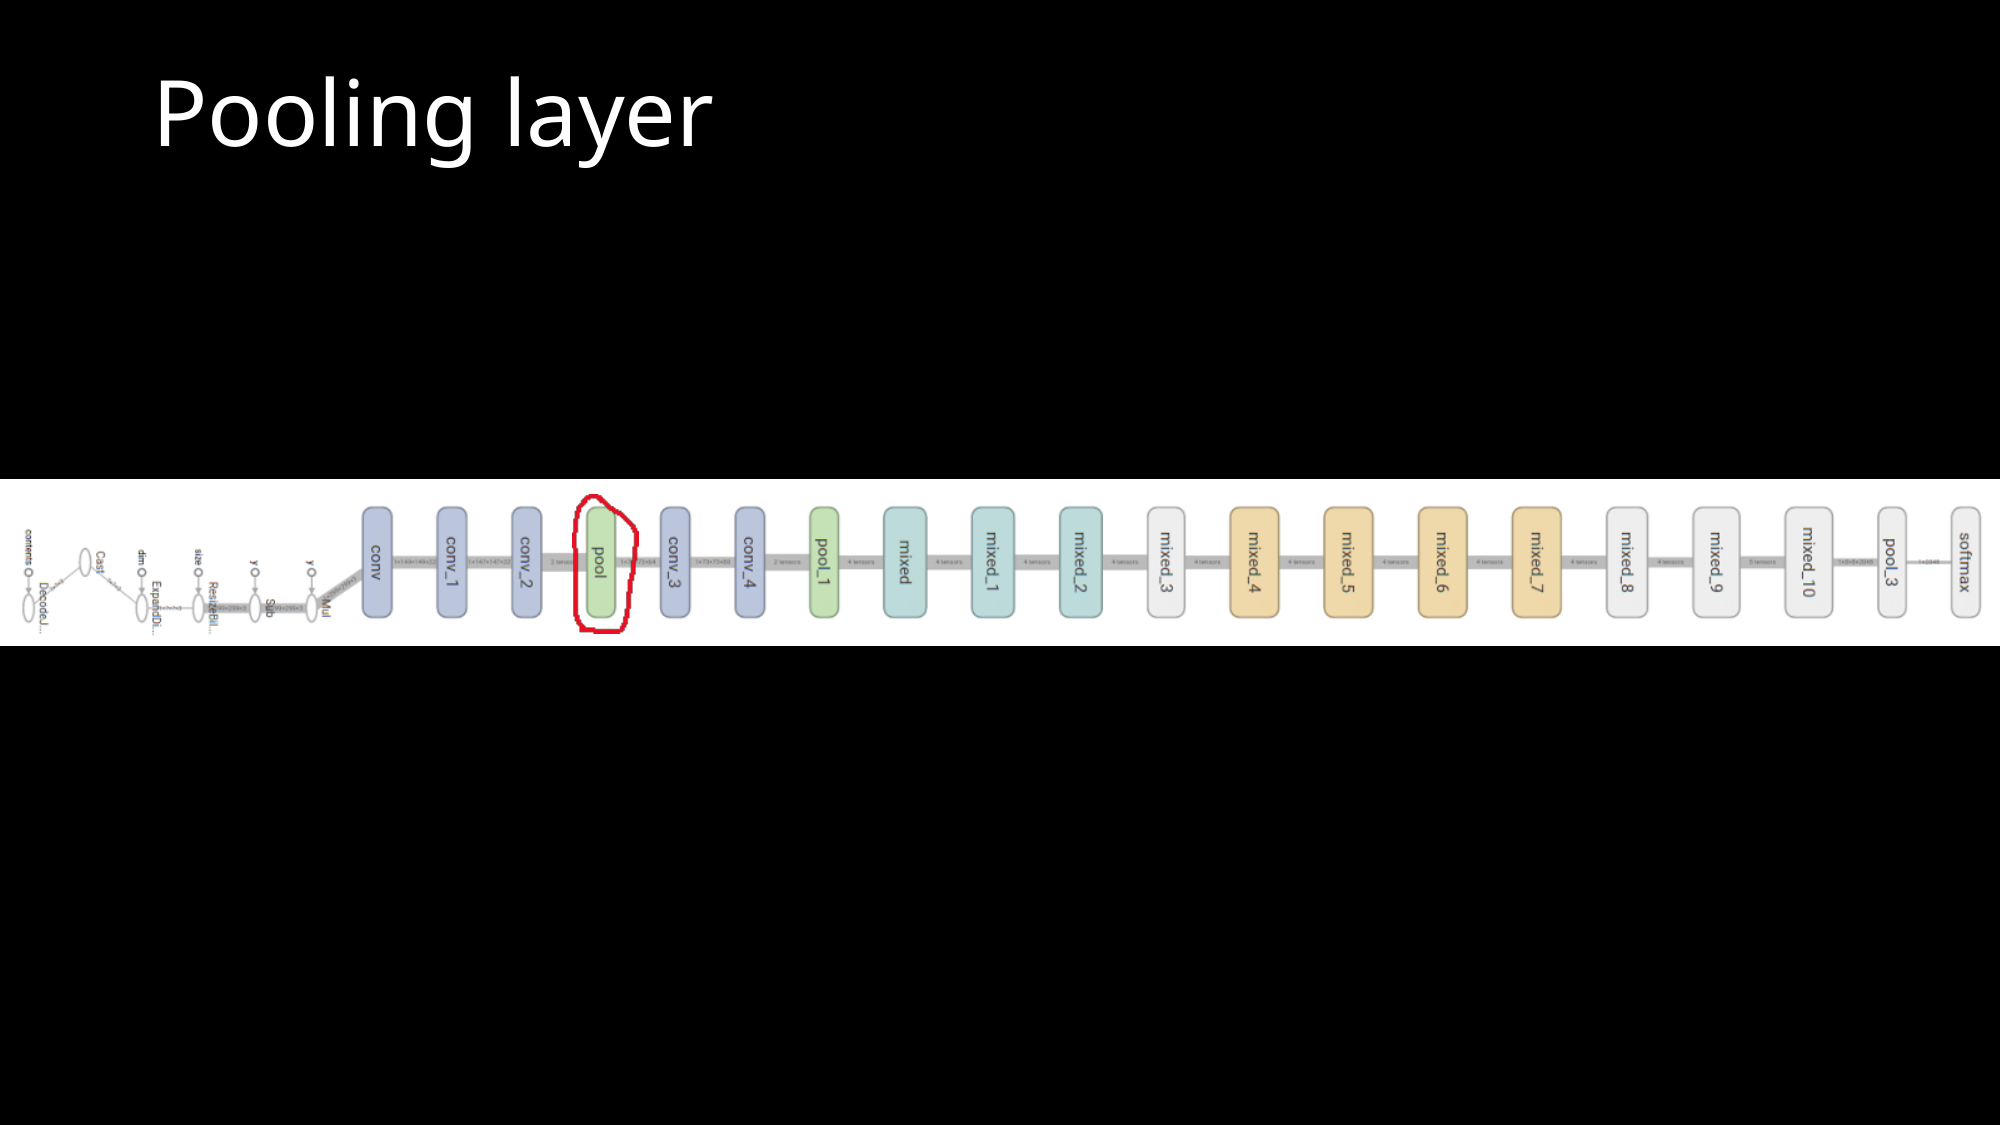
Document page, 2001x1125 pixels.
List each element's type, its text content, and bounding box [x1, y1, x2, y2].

picture [0, 479, 2000, 646]
text_box Pooling layer [137, 59, 1863, 175]
